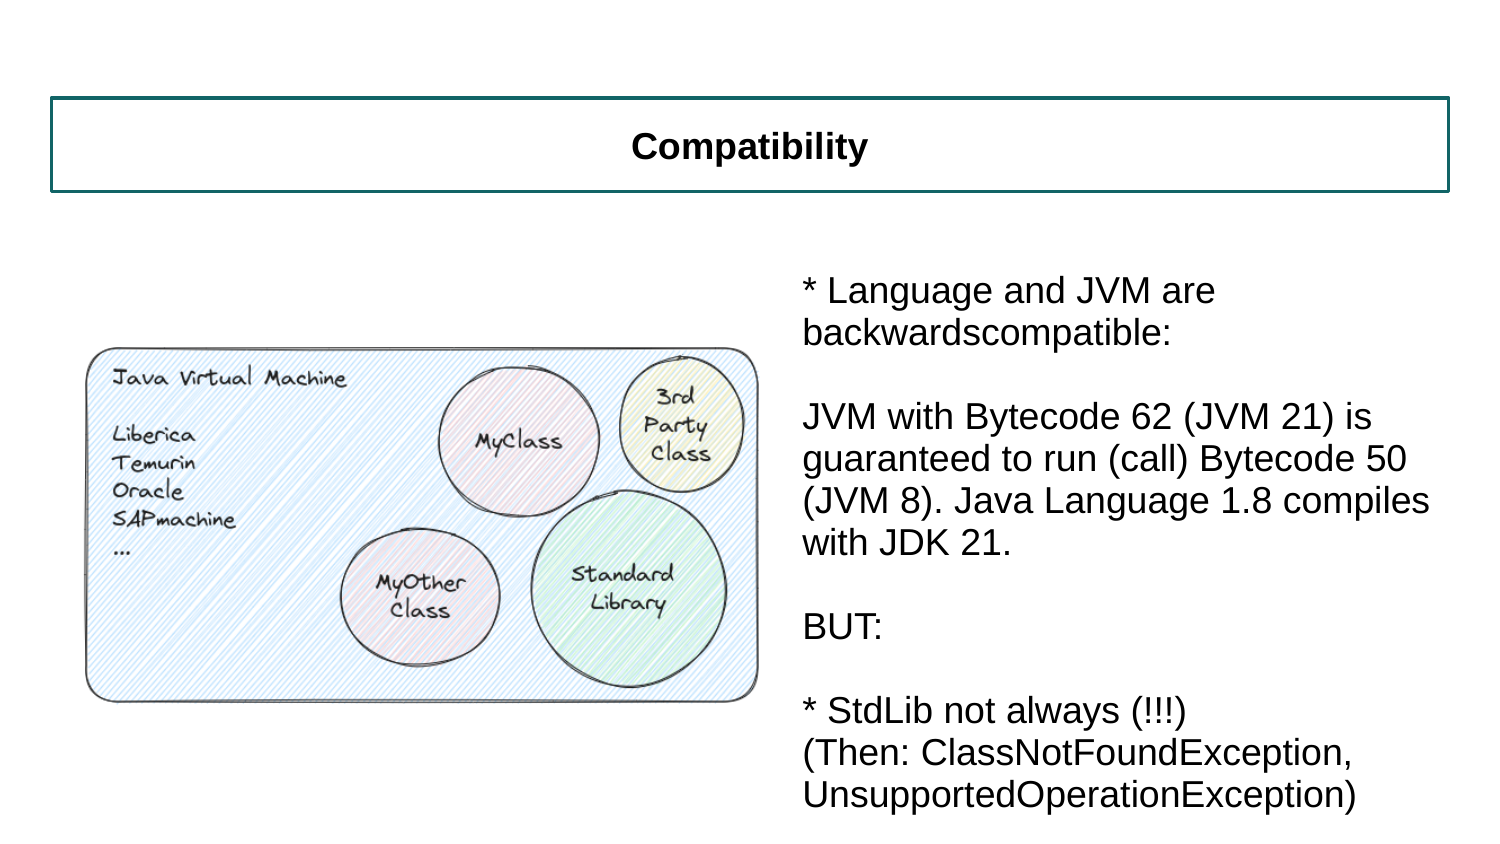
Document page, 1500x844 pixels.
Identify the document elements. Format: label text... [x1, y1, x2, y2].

picture [75, 337, 769, 713]
title Compatibility [51, 98, 1449, 192]
text_box * Language and JVM are backwardscompatible: JVM with Bytecode 62 (JVM 21) is guaranteed to run (call) Bytecode 50 (JVM 8). Java Language 1.8 compiles with JDK 21. BUT: * StdLib not always (!!!) (Then: ClassNotFoundException, UnsupportedOperationException) [787, 262, 1463, 824]
